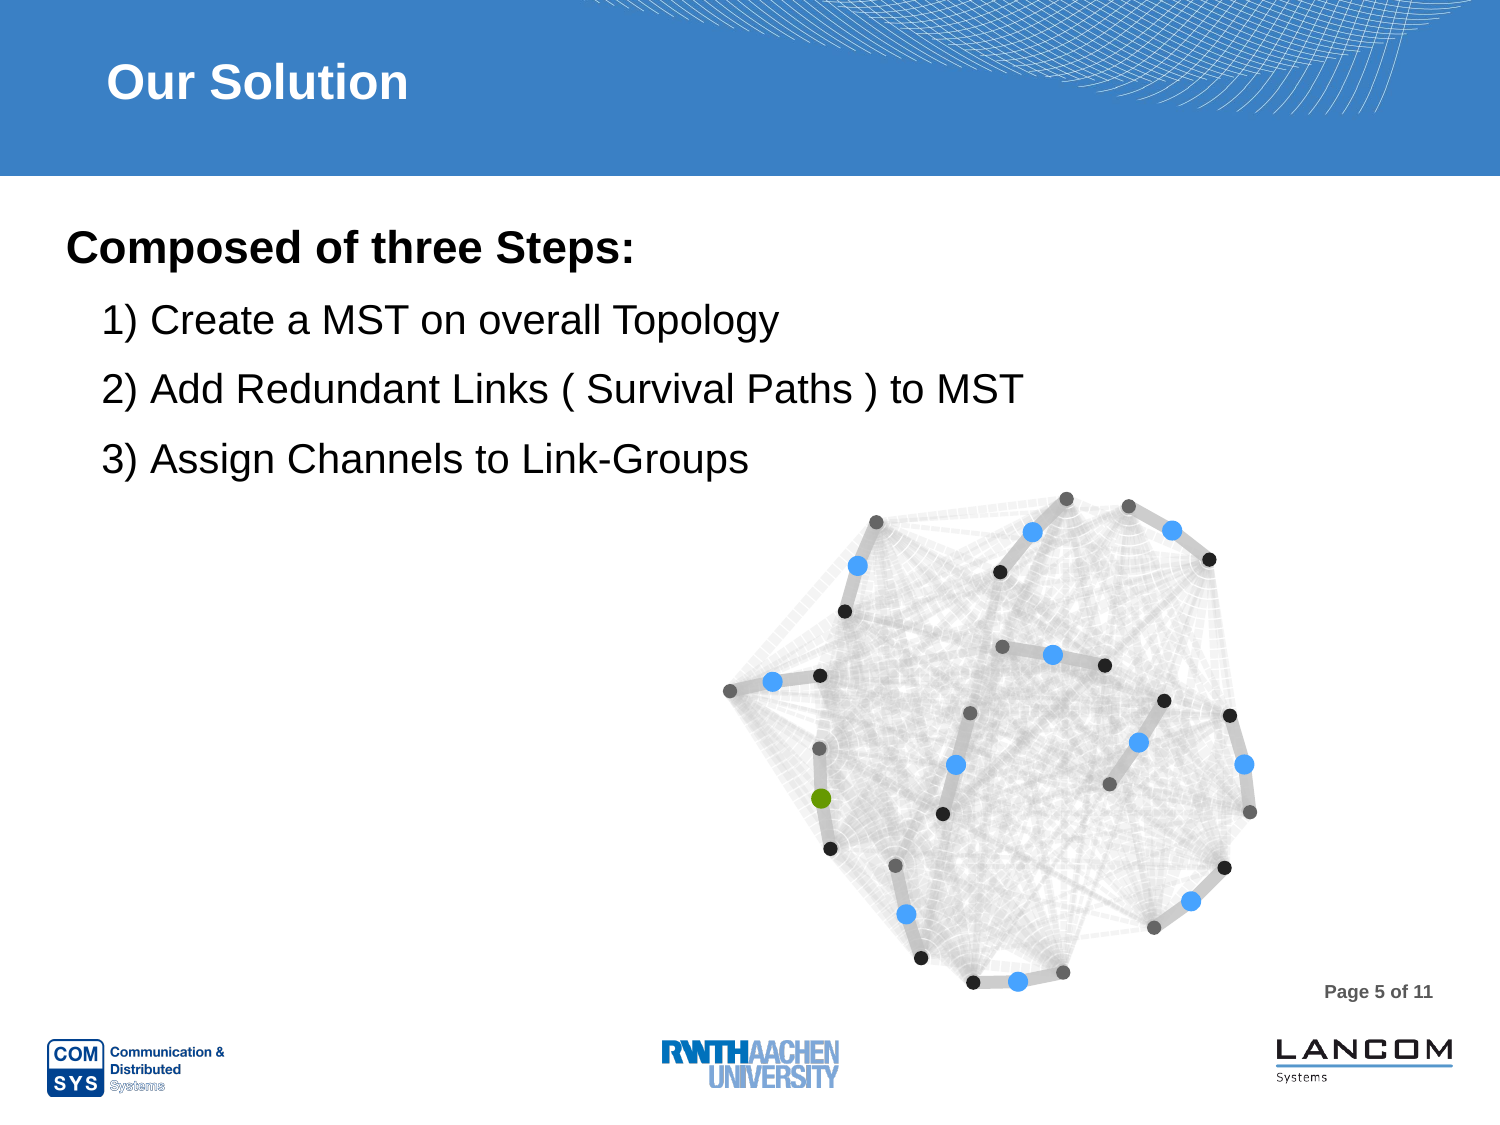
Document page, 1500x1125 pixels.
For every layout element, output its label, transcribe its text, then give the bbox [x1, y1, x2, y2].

picture [0, 0, 1500, 176]
text_box Composed of three Steps: Create a MST on overall Topology Add Redundant Links ( Survival Paths ) to MST Assign Channels to Link-Groups [51, 214, 1040, 537]
title Our Solution [106, 35, 1176, 110]
picture [437, 377, 1500, 1097]
